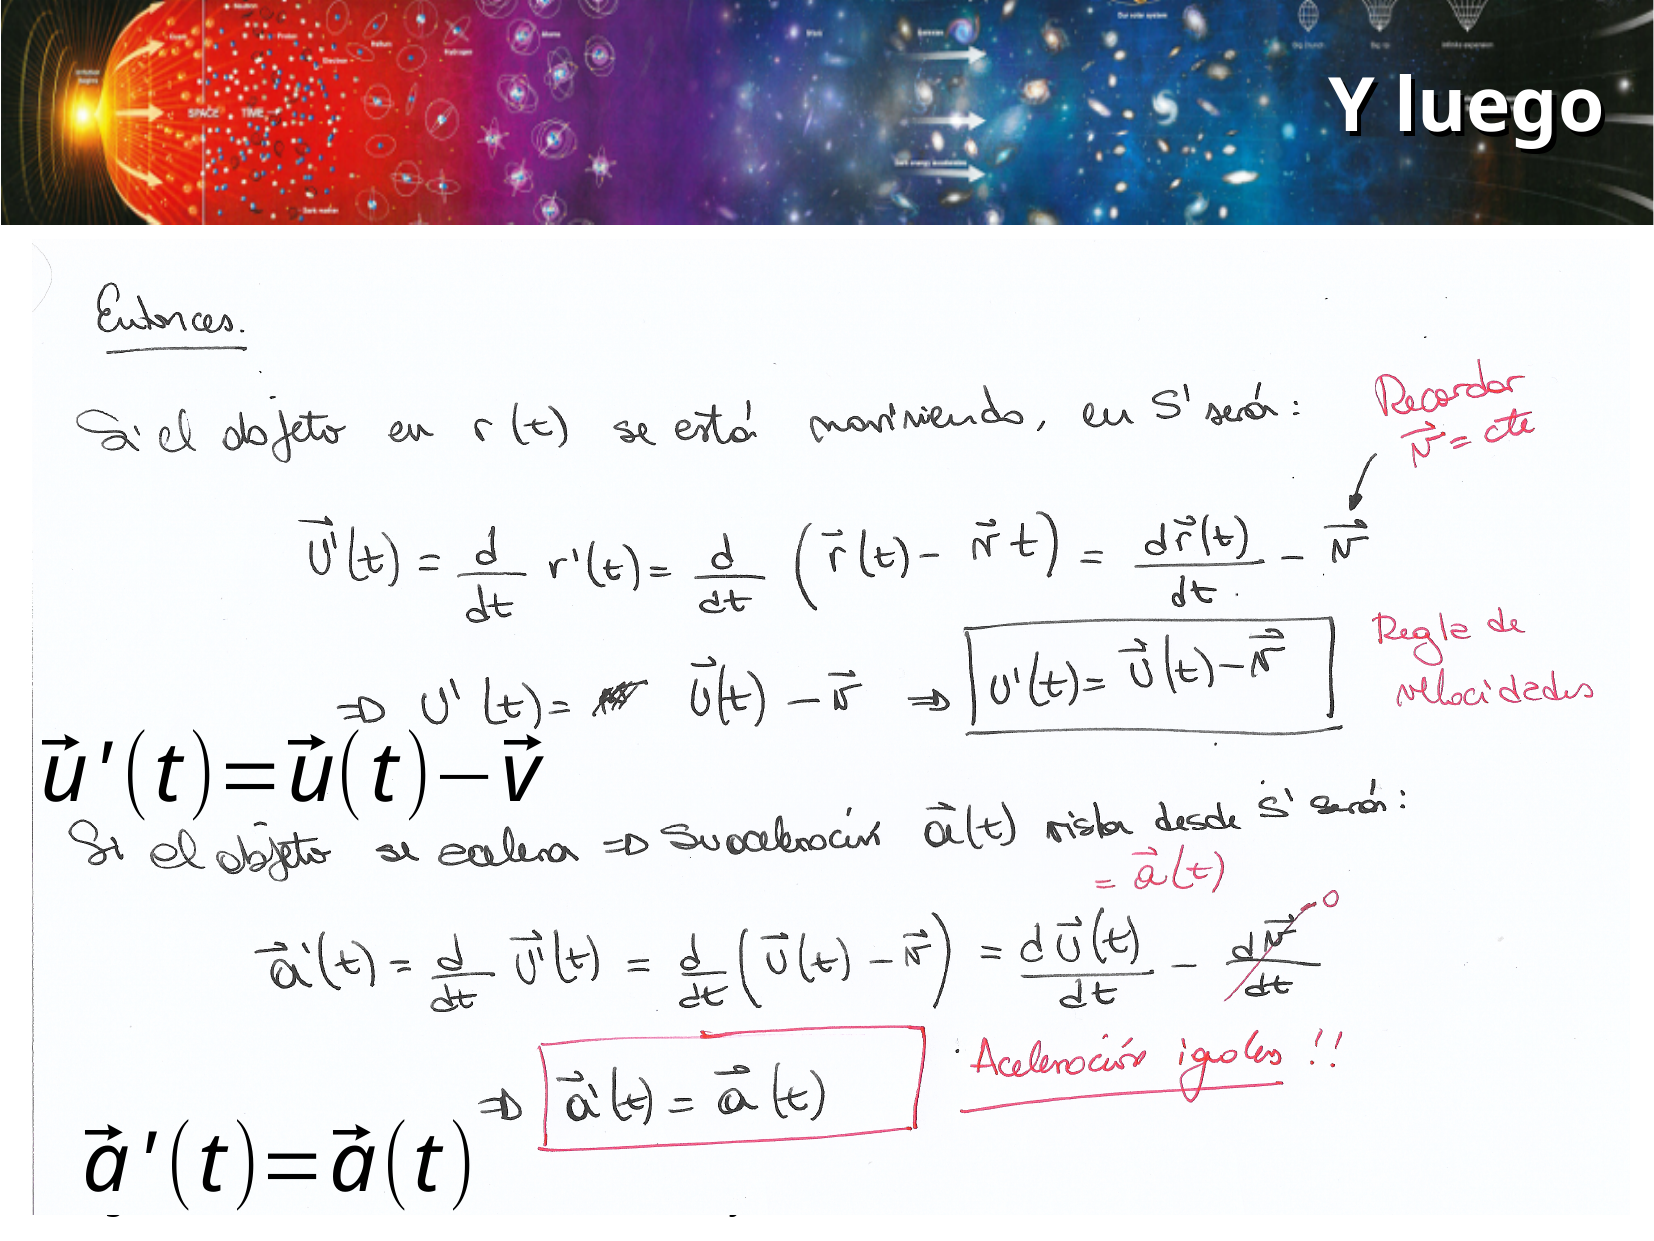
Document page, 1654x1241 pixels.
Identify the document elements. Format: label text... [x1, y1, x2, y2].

title Y luego [45, 15, 1606, 191]
chart [32, 720, 552, 825]
picture [32, 239, 1630, 1216]
chart [75, 1110, 483, 1215]
picture [1, 0, 1654, 225]
